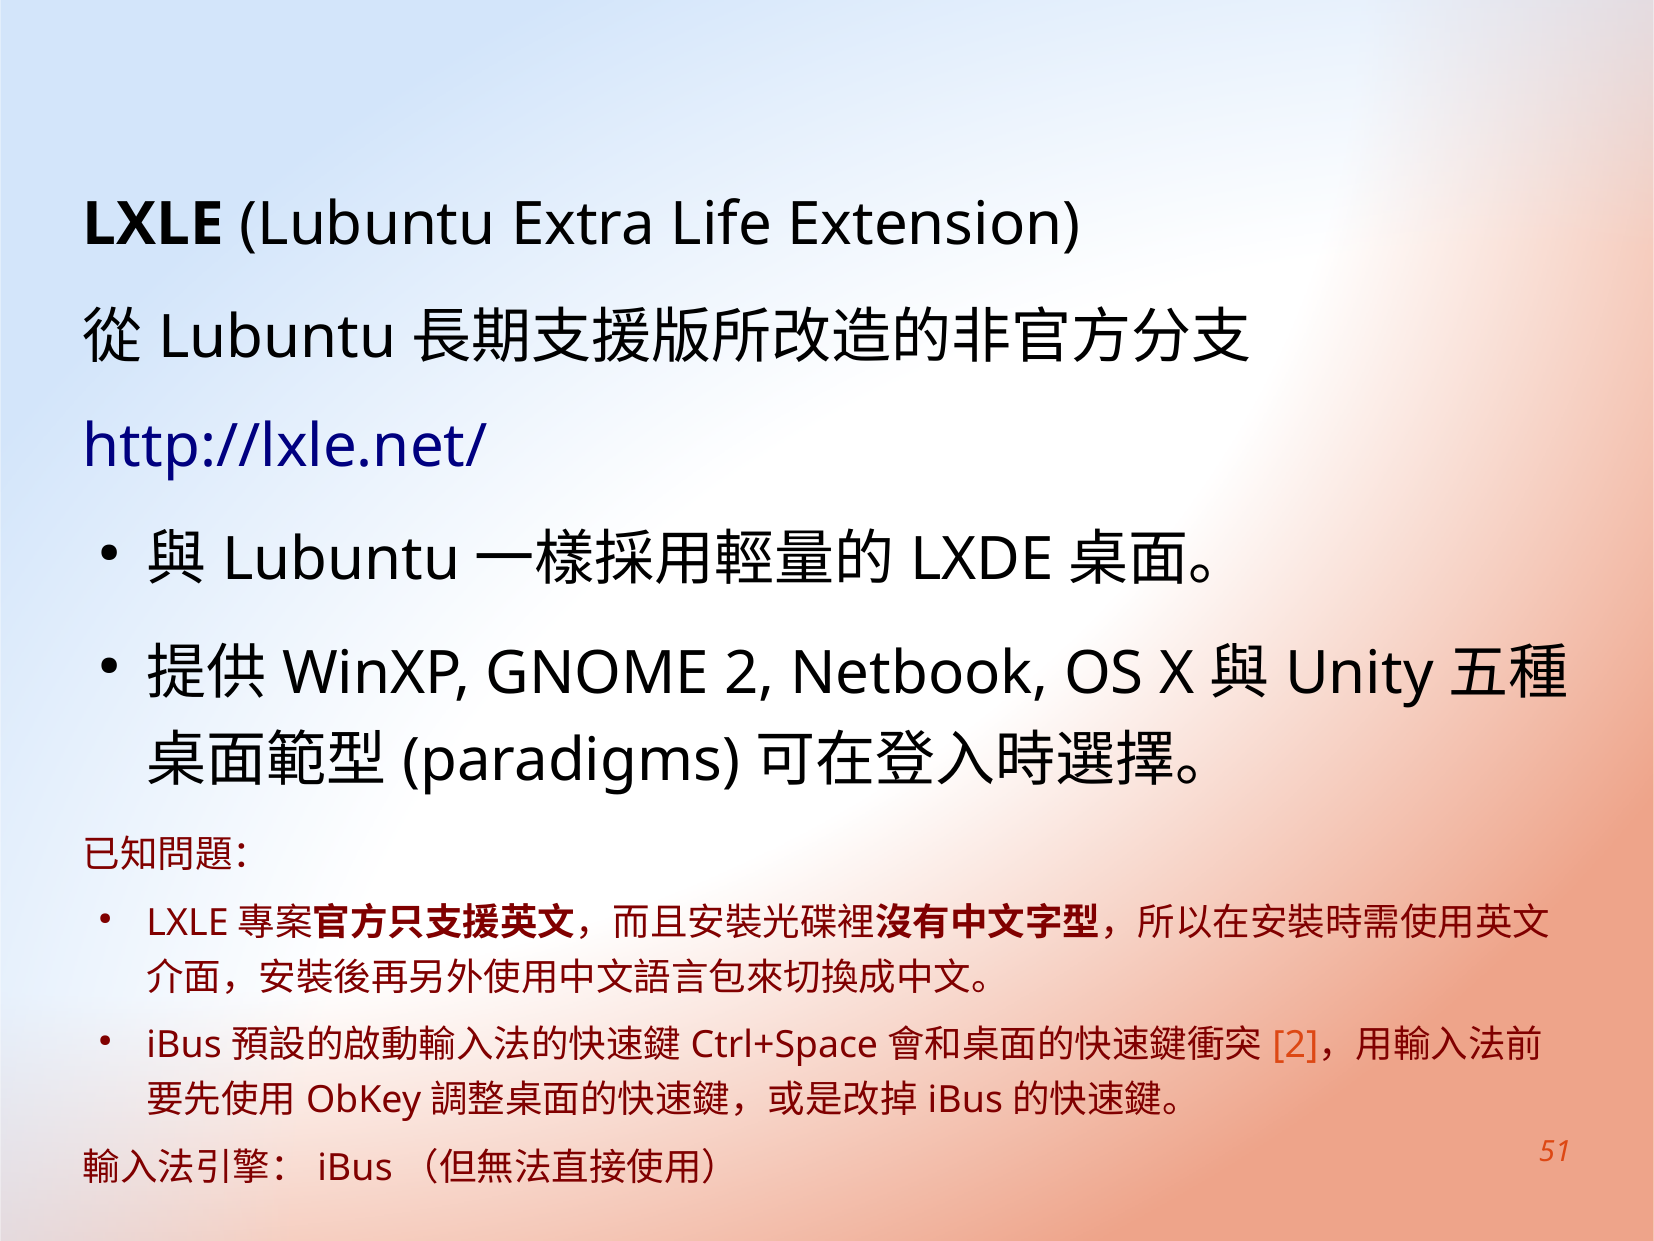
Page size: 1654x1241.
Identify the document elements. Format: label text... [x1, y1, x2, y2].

list LXLE (Lubuntu Extra Life Extension) 從Lubuntu長期支援版所改造的非官方分支 http://lxle.net/ 與Lubuntu一樣採用輕量的LXDE桌面。 提供WinXP, GNOME 2, Netbook, OS X與Unity五種桌面範型(paradigms)可在登入時選擇。 已知問題： LXLE專案官方只支援英文，而且安裝光碟裡沒有中文字型，所以在安裝時需使用英文介面，安裝後再另外使用中文語言包來切換成中文。 iBus預設的啟動輸入法的快速鍵Ctrl+Space會和桌面的快速鍵衝突[2]，用輸入法前要先使用ObKey調整桌面的快速鍵，或是改掉iBus的快速鍵。 輸入法引擎：iBus（但無法直接使用） [82, 180, 1571, 1201]
picture [0, 0, 1654, 1241]
